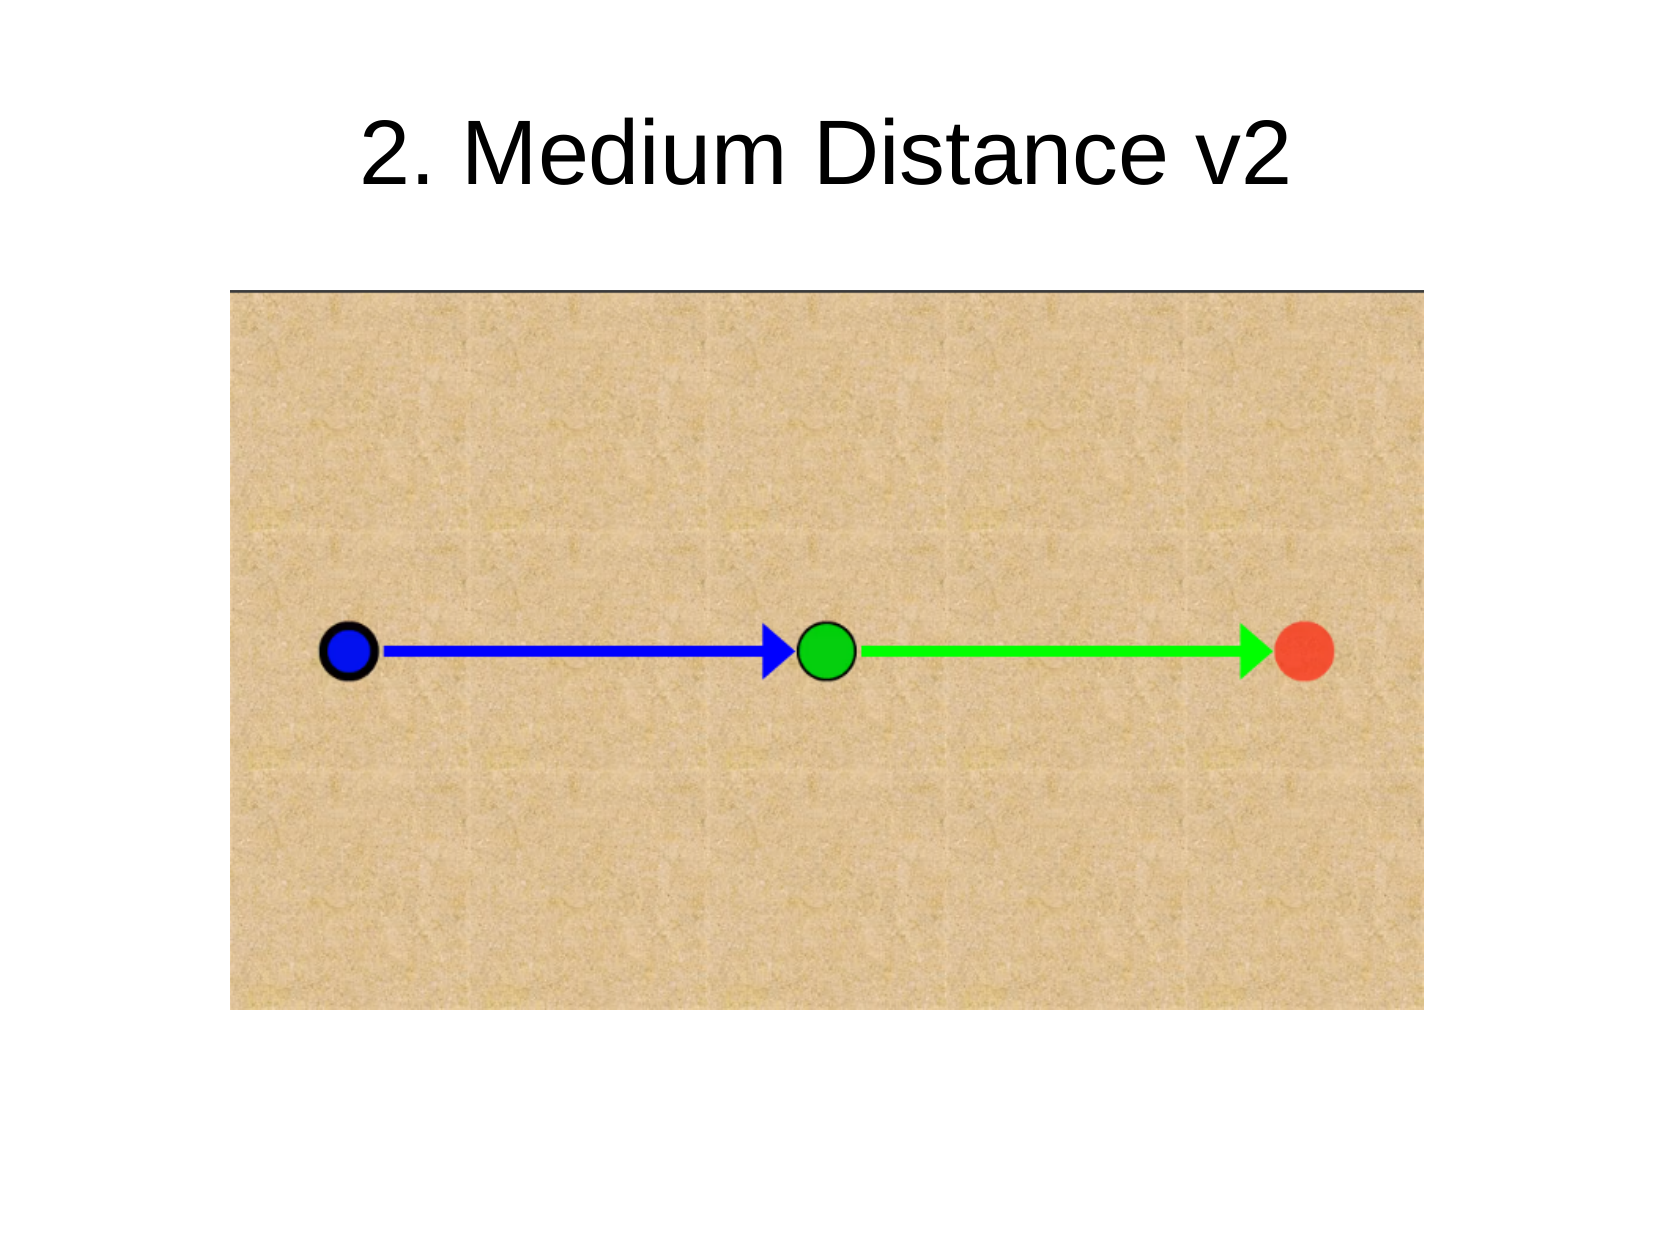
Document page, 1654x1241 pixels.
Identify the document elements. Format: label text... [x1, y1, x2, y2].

title 2. Medium Distance v2 [82, 49, 1571, 257]
picture [230, 290, 1424, 1010]
